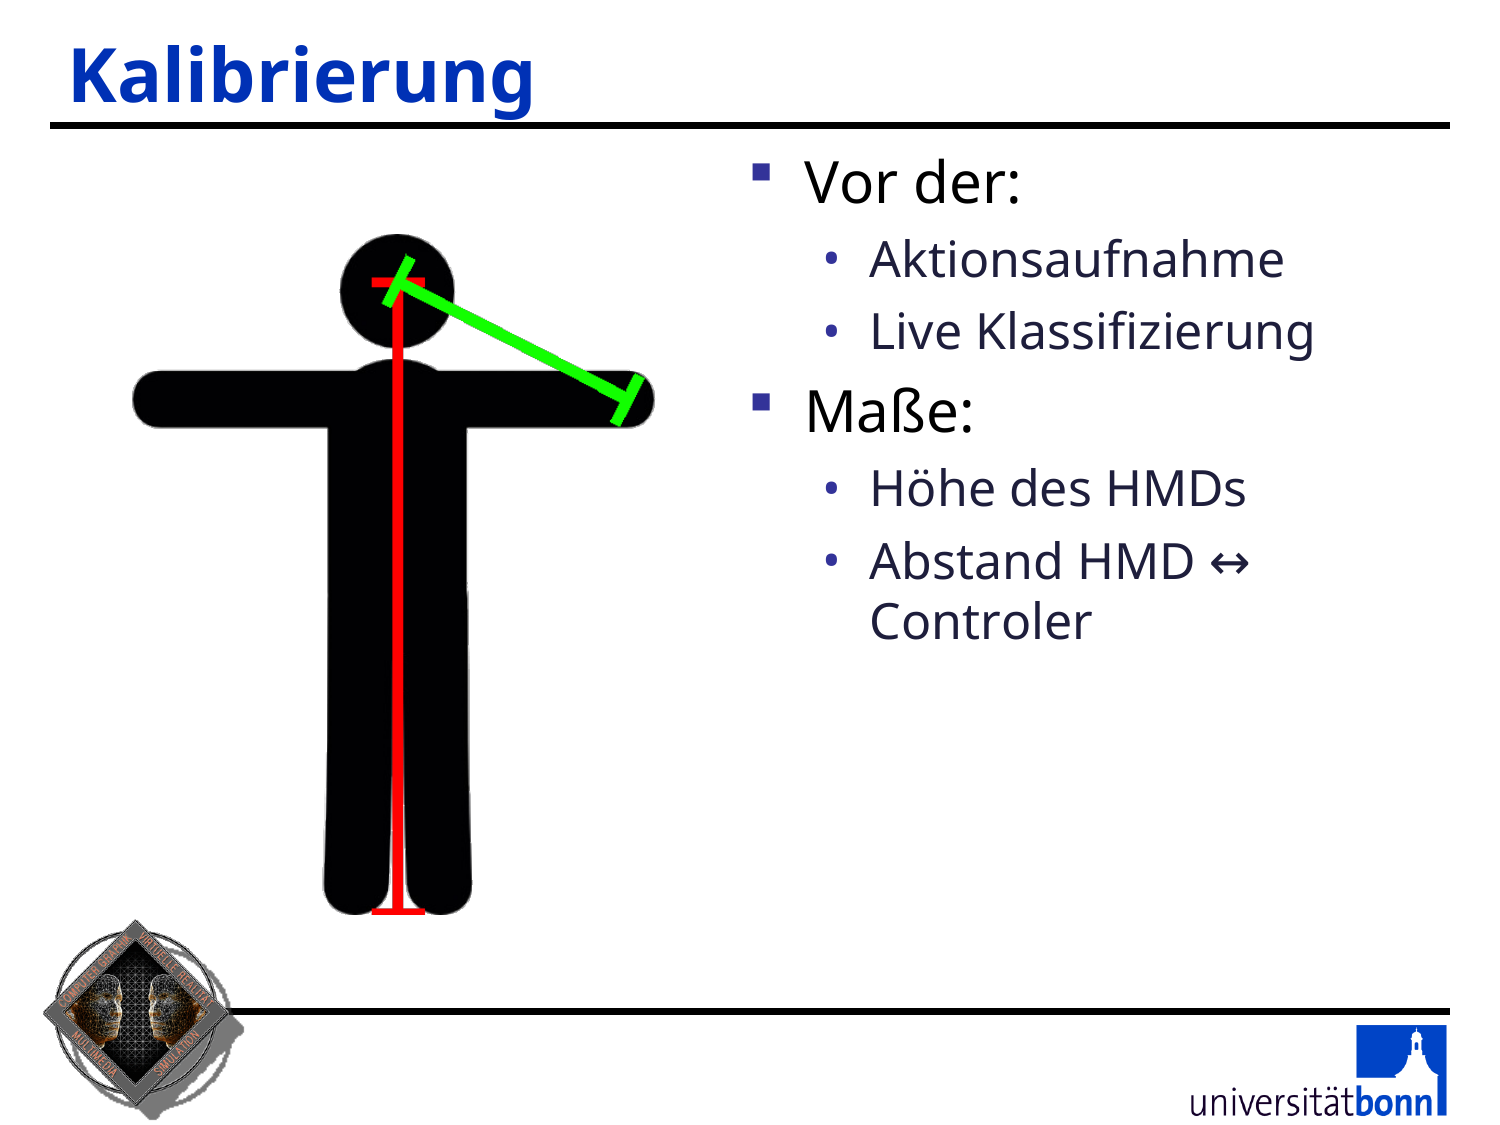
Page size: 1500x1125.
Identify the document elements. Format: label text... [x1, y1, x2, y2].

title Kalibrierung [53, 18, 1447, 126]
picture [53, 234, 733, 915]
picture [1189, 1023, 1448, 1117]
list Vor der: Aktionsaufnahme Live Klassifizierung Maße: Höhe des HMDs Abstand HMD ↔ Controler [733, 137, 1448, 1012]
picture [41, 917, 229, 1106]
